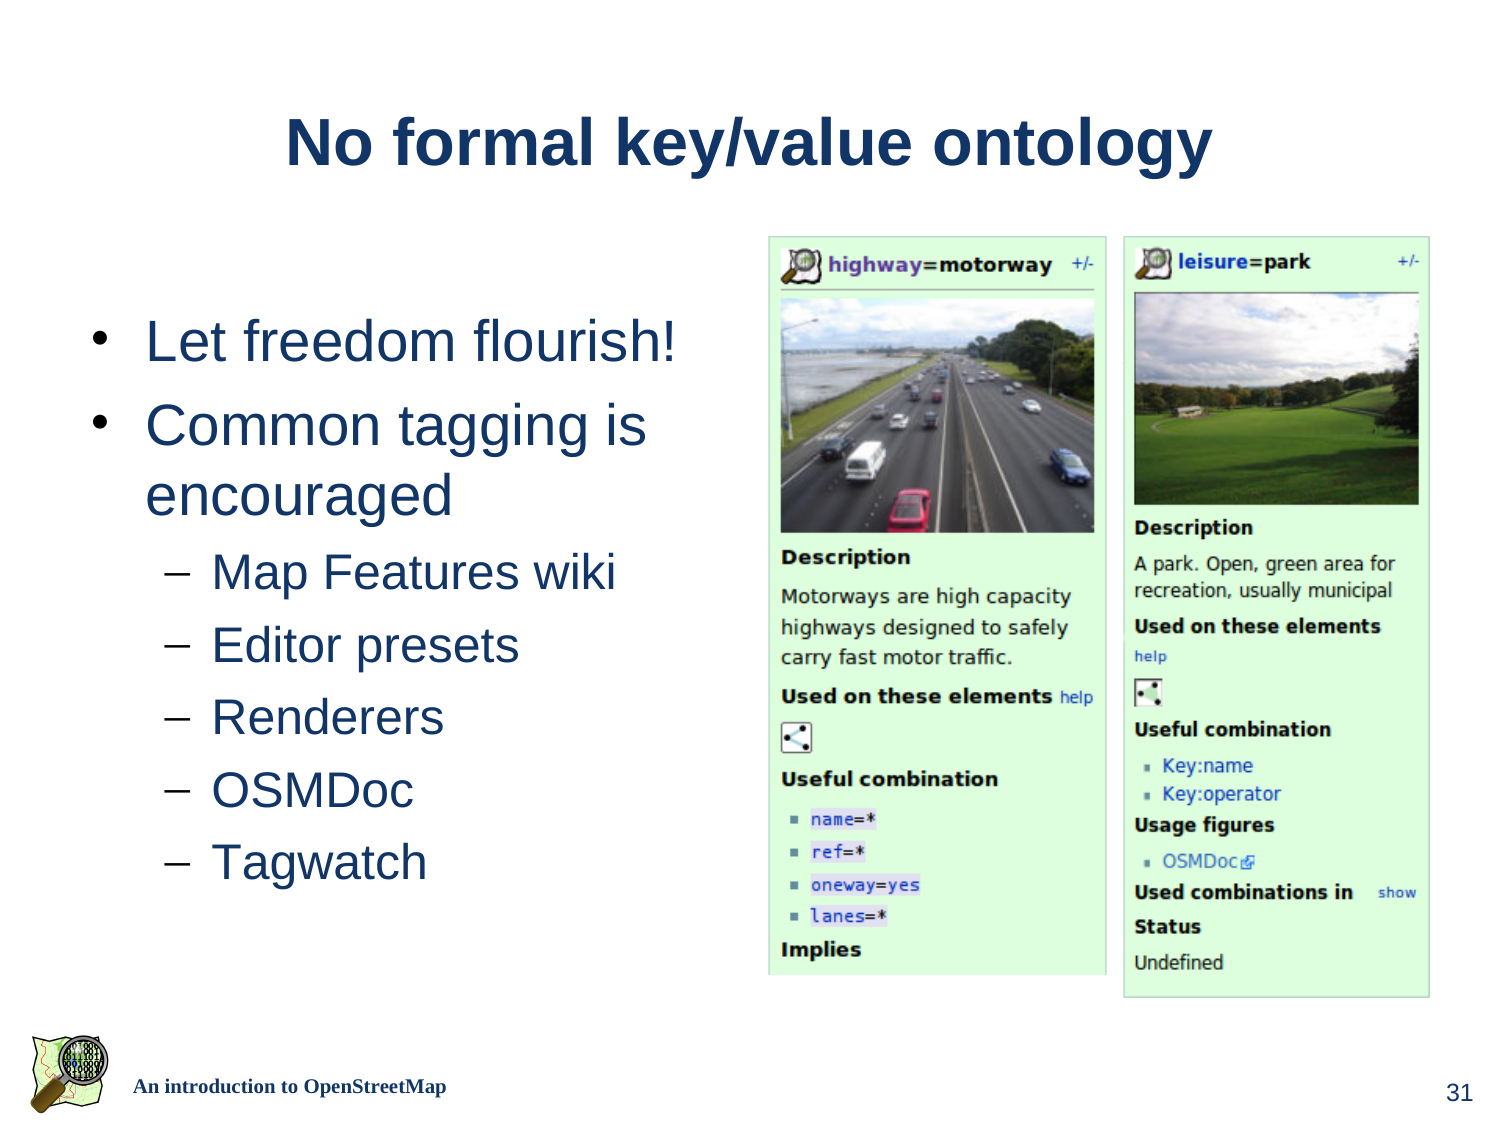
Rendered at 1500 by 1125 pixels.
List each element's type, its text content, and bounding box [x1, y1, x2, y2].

picture [1122, 236, 1430, 998]
picture [29, 1033, 110, 1114]
title No formal key/value ontology [74, 44, 1425, 233]
picture [767, 236, 1107, 975]
list Let freedom flourish! Common tagging is encouraged Map Features wiki Editor presets Renderers OSMDoc Tagwatch [74, 295, 739, 1038]
